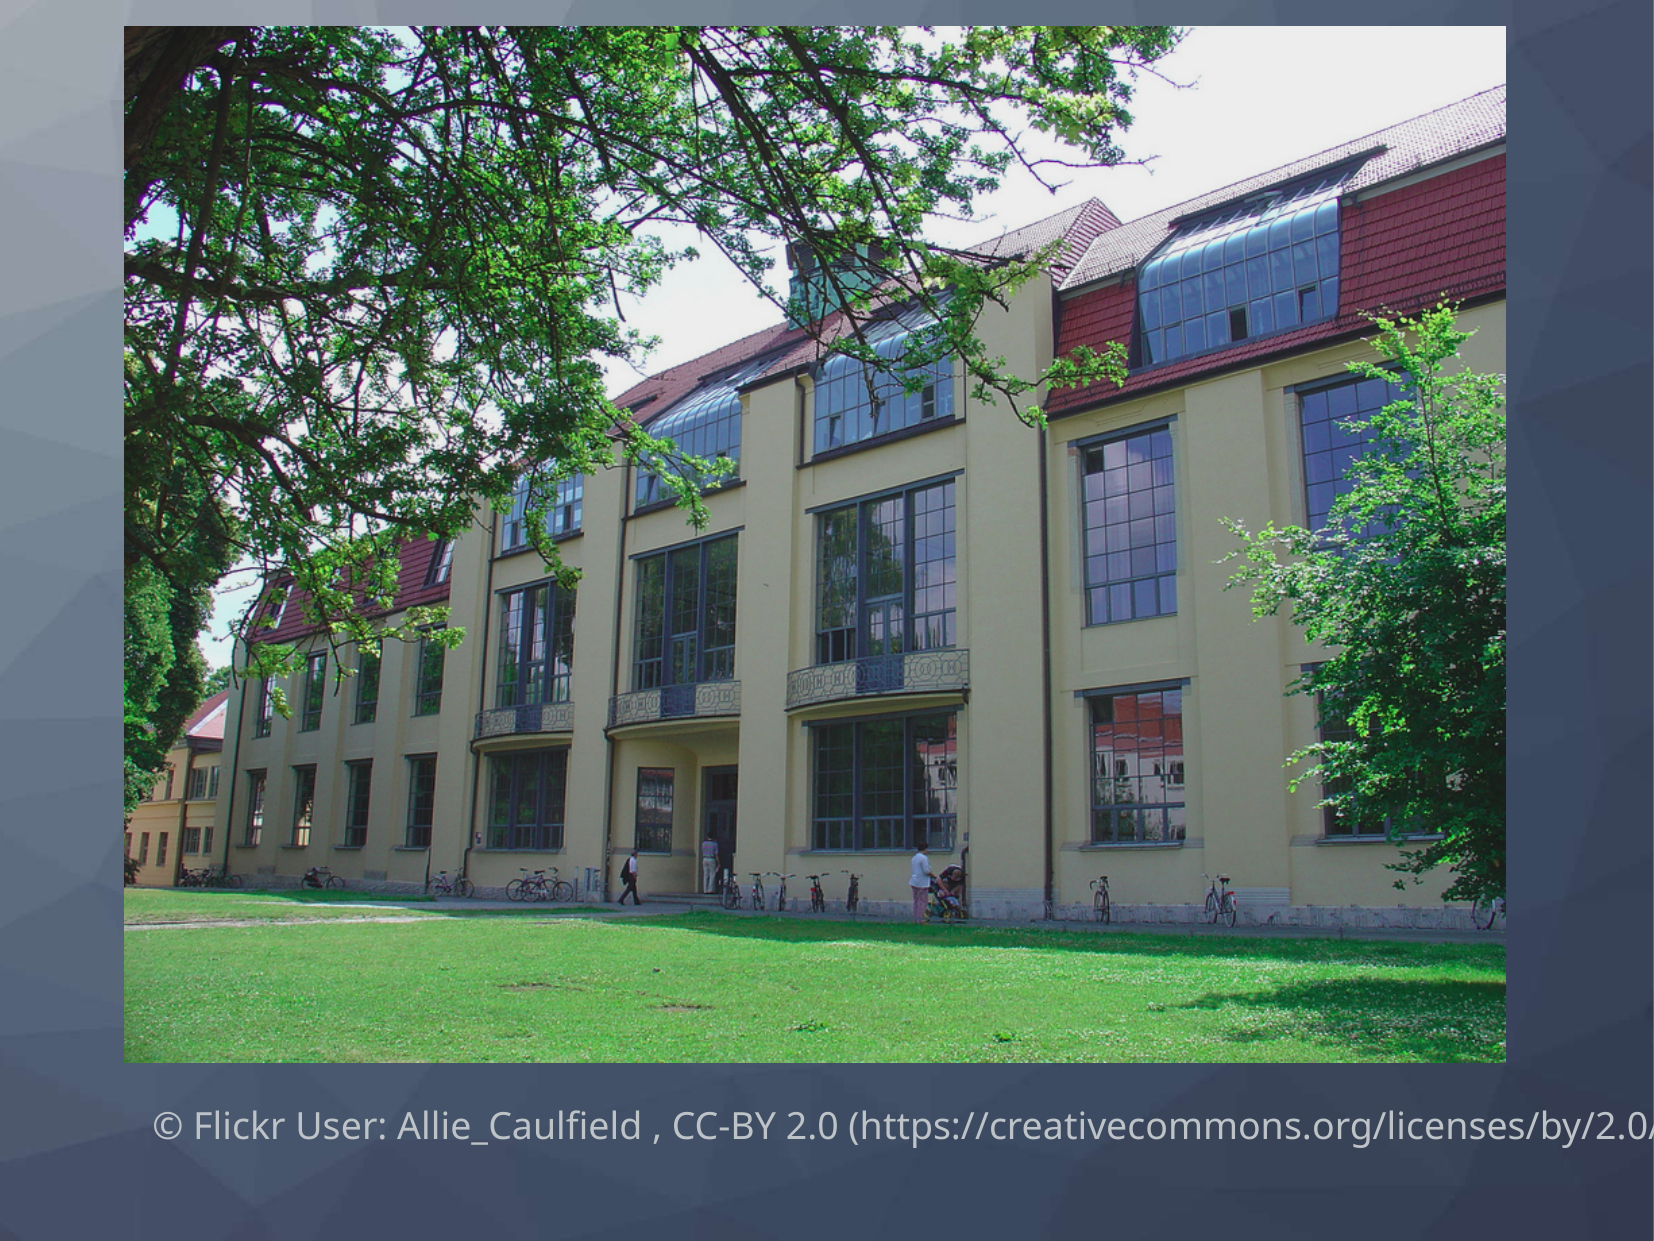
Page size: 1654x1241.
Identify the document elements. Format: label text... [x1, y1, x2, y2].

picture [0, 0, 1654, 1241]
text_box © Flickr User: Allie_Caulfield , CC-BY 2.0 (https://creativecommons.org/licenses/by/2.0/) [118, 1092, 1654, 1202]
